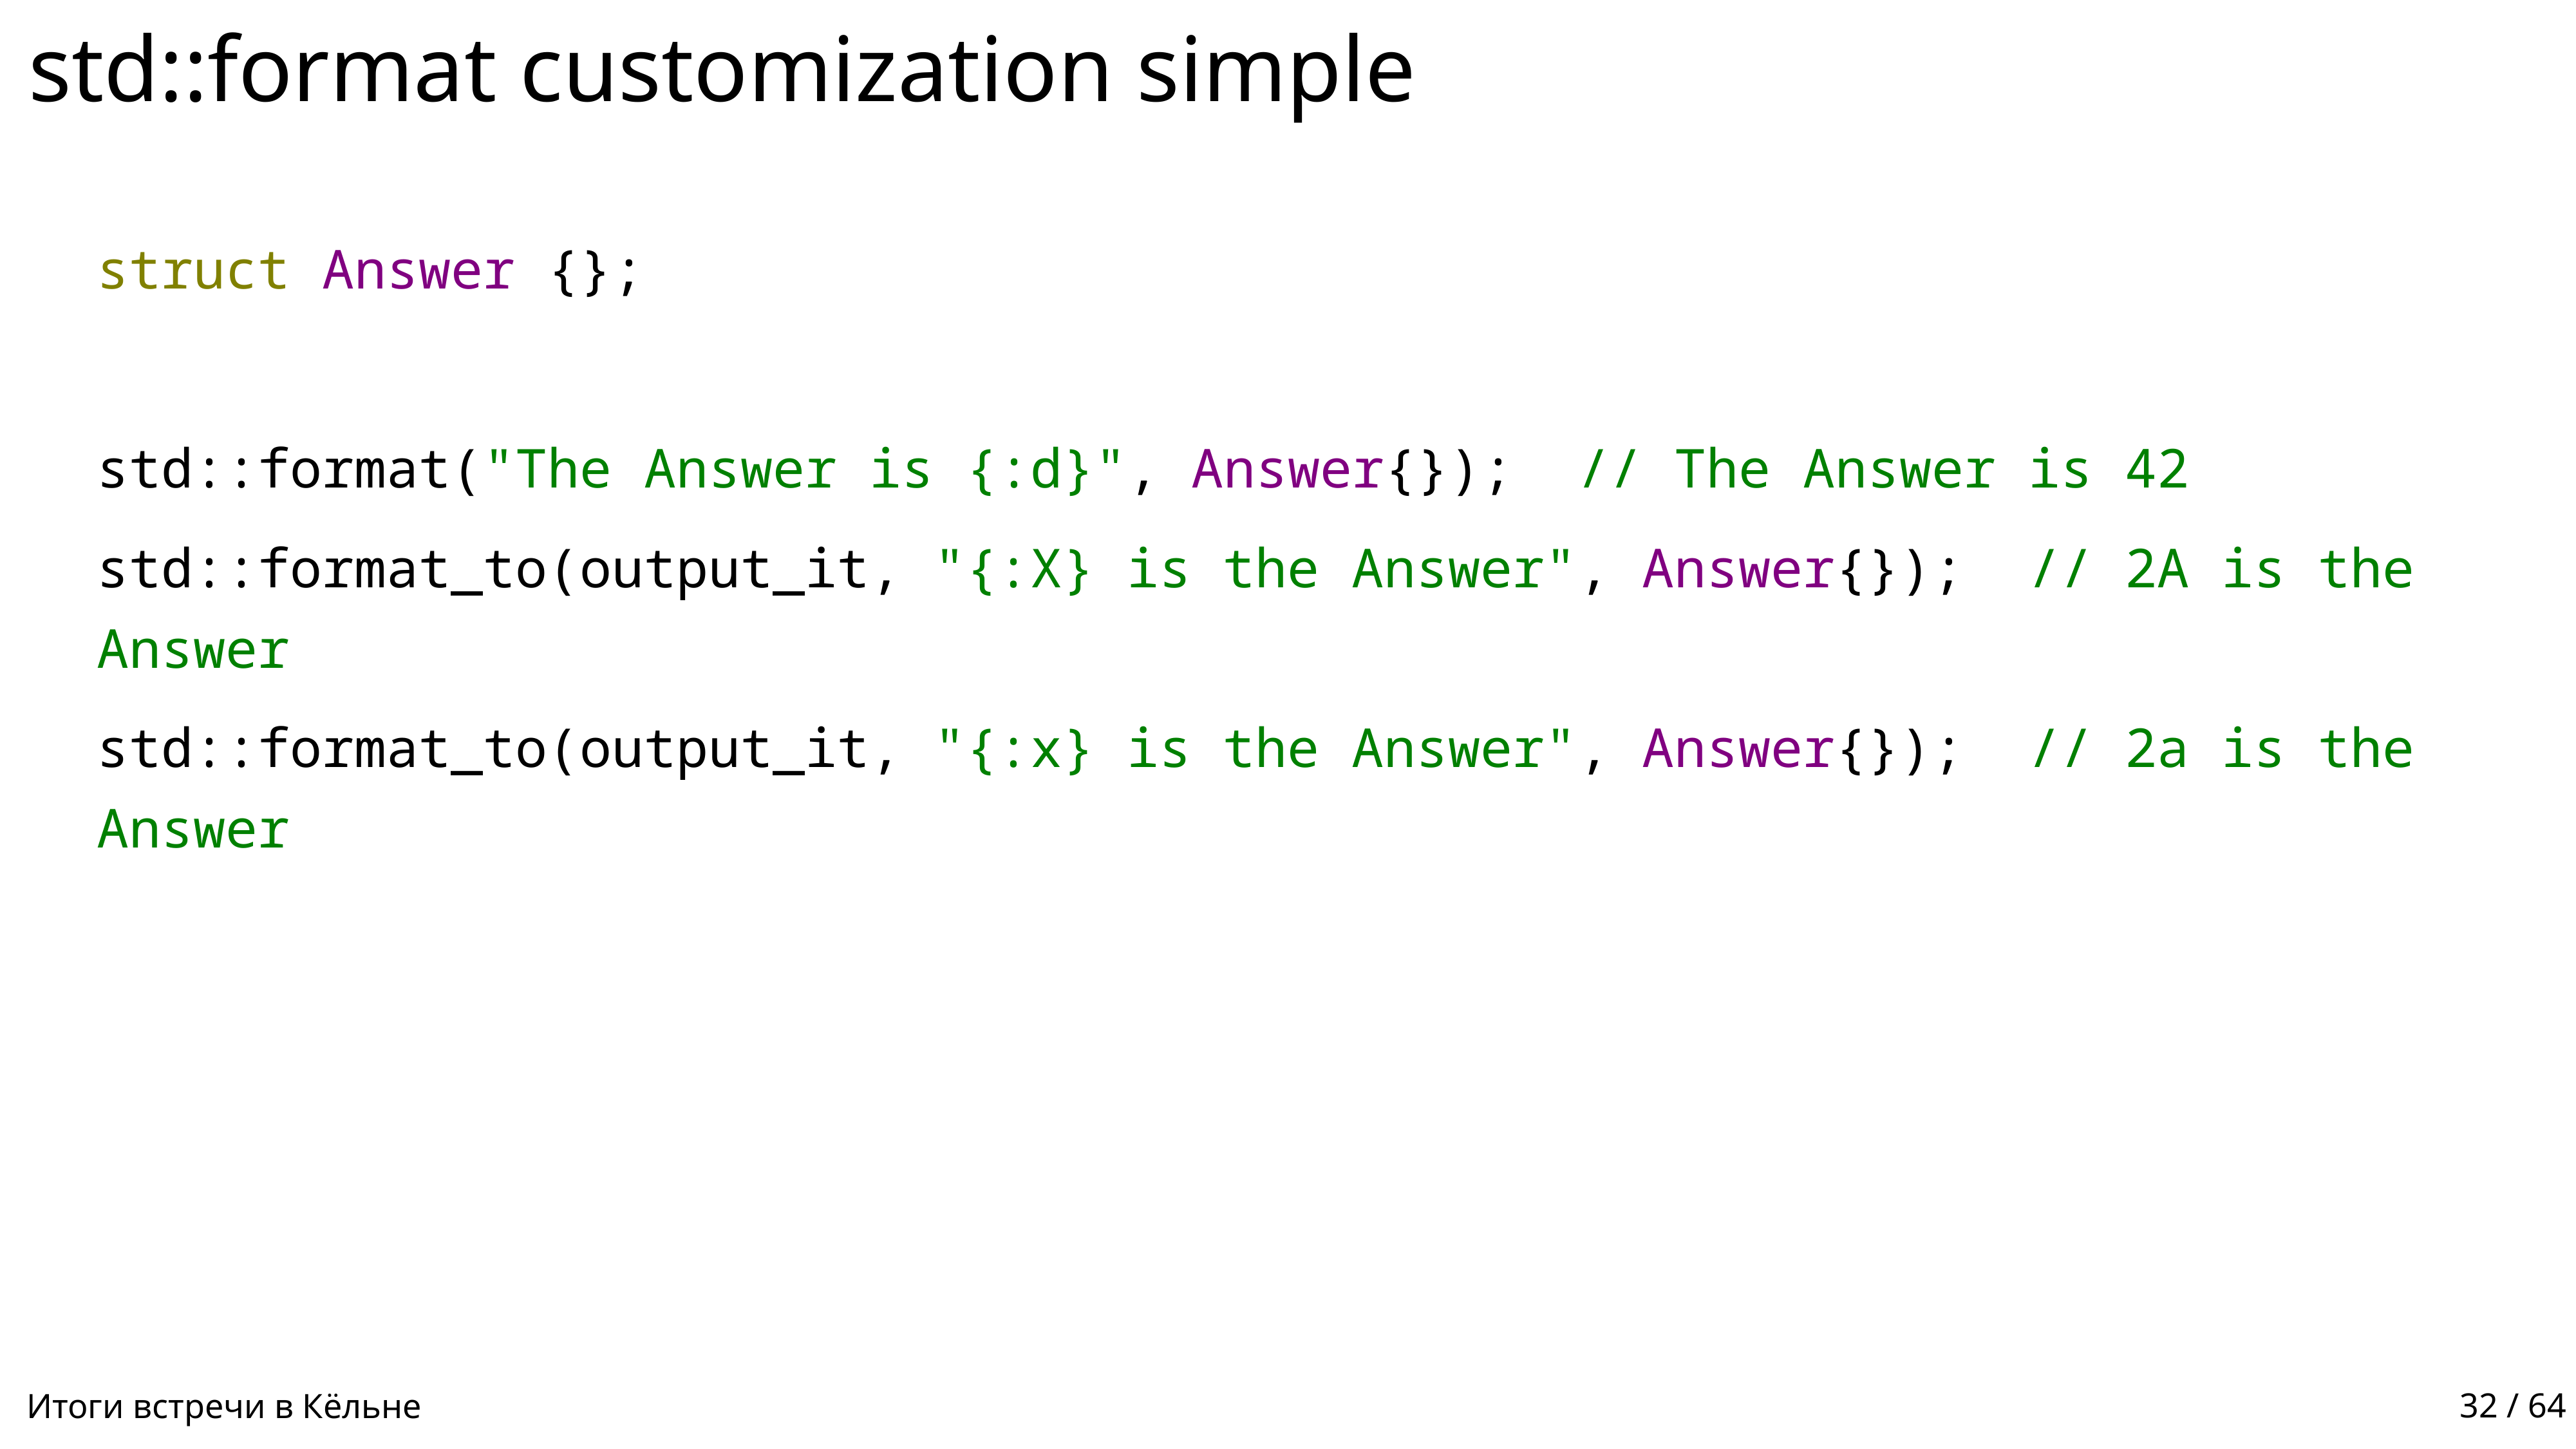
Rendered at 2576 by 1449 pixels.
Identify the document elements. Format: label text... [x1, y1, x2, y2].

list <number> / 64 [1479, 1376, 2576, 1431]
list Итоги встречи в Кёльне [17, 1376, 1114, 1431]
list struct Answer {}; std::format("The Answer is {:d}", Answer{}); // The Answer is 42 std::format_to(output_it, "{:X} is the Answer", Answer{}); // 2A is the Answer std::format_to(output_it, "{:x} is the Answer", Answer{}); // 2a is the Answer [87, 214, 2550, 1382]
title std::format customization simple [19, 19, 2550, 155]
